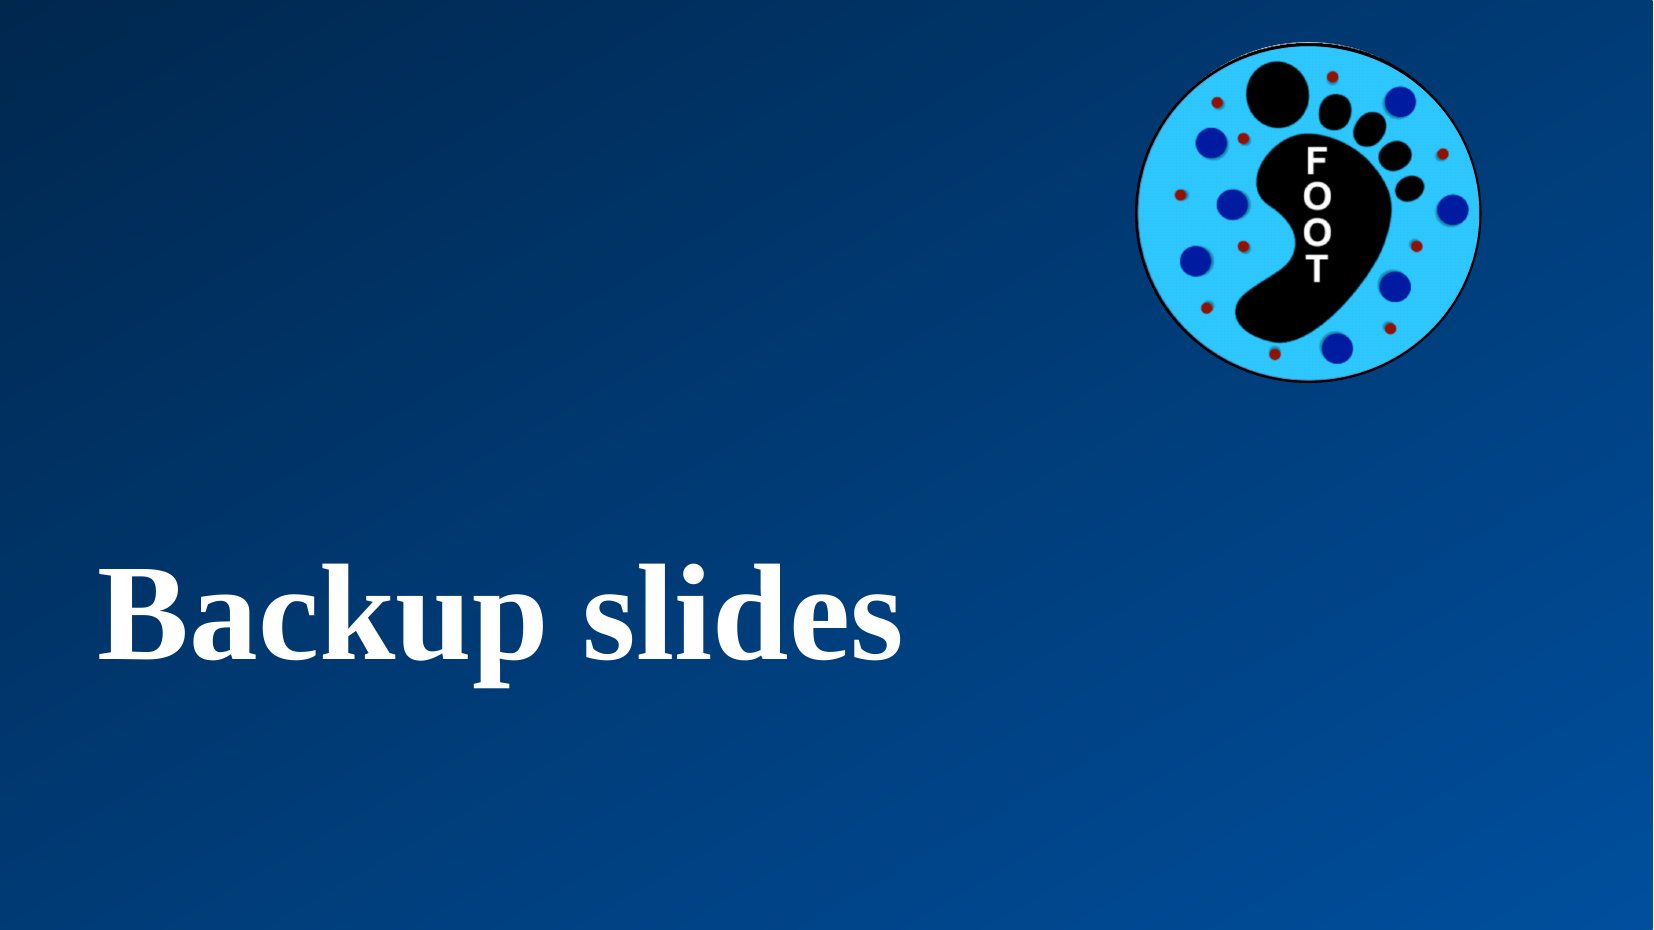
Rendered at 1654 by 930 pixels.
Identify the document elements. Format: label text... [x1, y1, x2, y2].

picture [1138, 47, 1479, 380]
text_box [0, 0, 1653, 930]
picture [1136, 35, 1481, 190]
text_box Backup slides [83, 514, 1103, 771]
picture [1335, 237, 1481, 382]
picture [1136, 240, 1281, 382]
